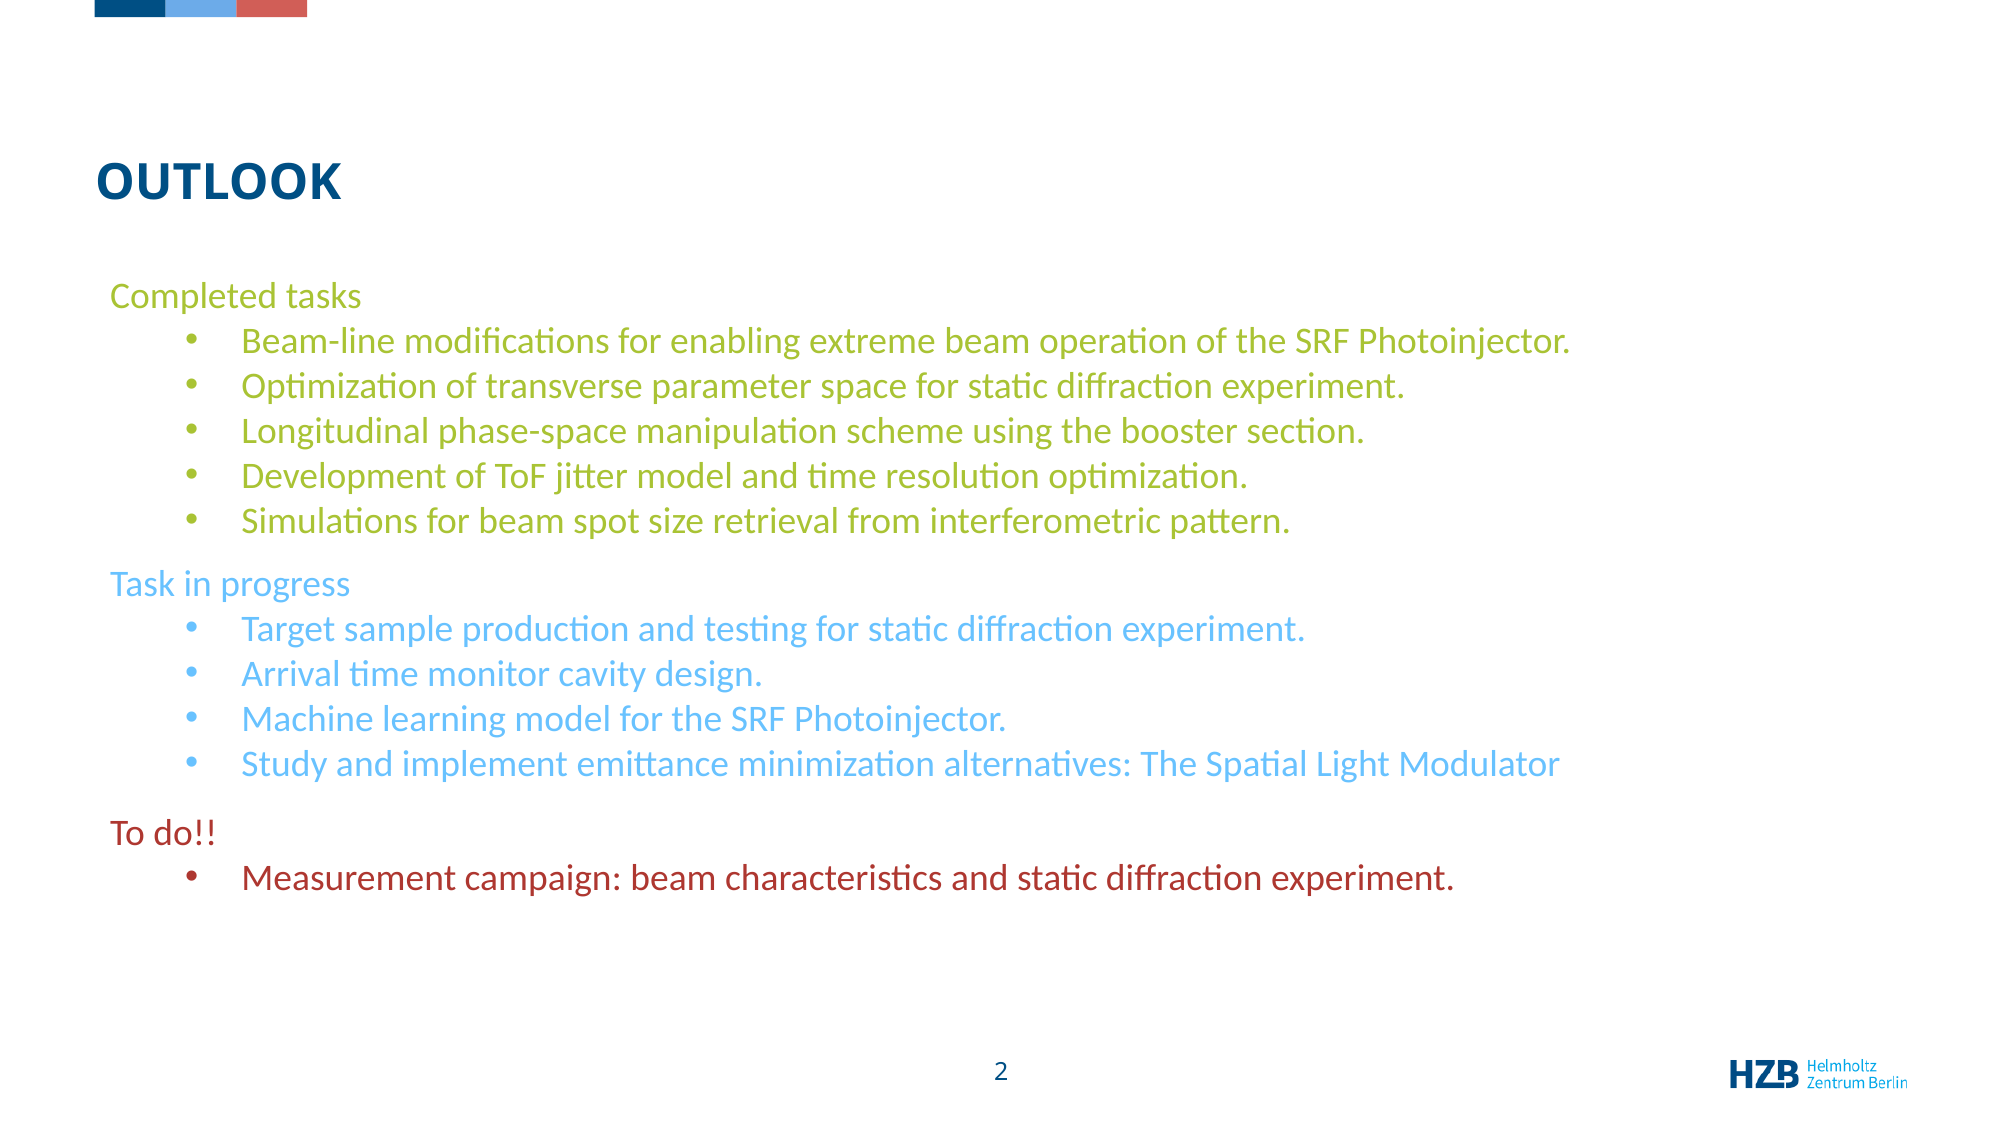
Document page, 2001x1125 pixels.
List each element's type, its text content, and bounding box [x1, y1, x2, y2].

text_box Task in progress Target sample production and testing for static diffraction experiment. Arrival time monitor cavity design. Machine learning model for the SRF Photoinjector. Study and implement emittance minimization alternatives: The Spatial Light Modulator [95, 551, 1959, 800]
text_box To do!! Measurement campaign: beam characteristics and static diffraction experiment. [95, 800, 1959, 951]
title Outlook [94, 137, 1001, 211]
text_box Completed tasks Beam-line modifications for enabling extreme beam operation of the SRF Photoinjector. Optimization of transverse parameter space for static diffraction experiment. Longitudinal phase-space manipulation scheme using the booster section. Development of ToF jitter model and time resolution optimization. Simulations for beam spot size retrieval from interferometric pattern. [95, 263, 1959, 551]
